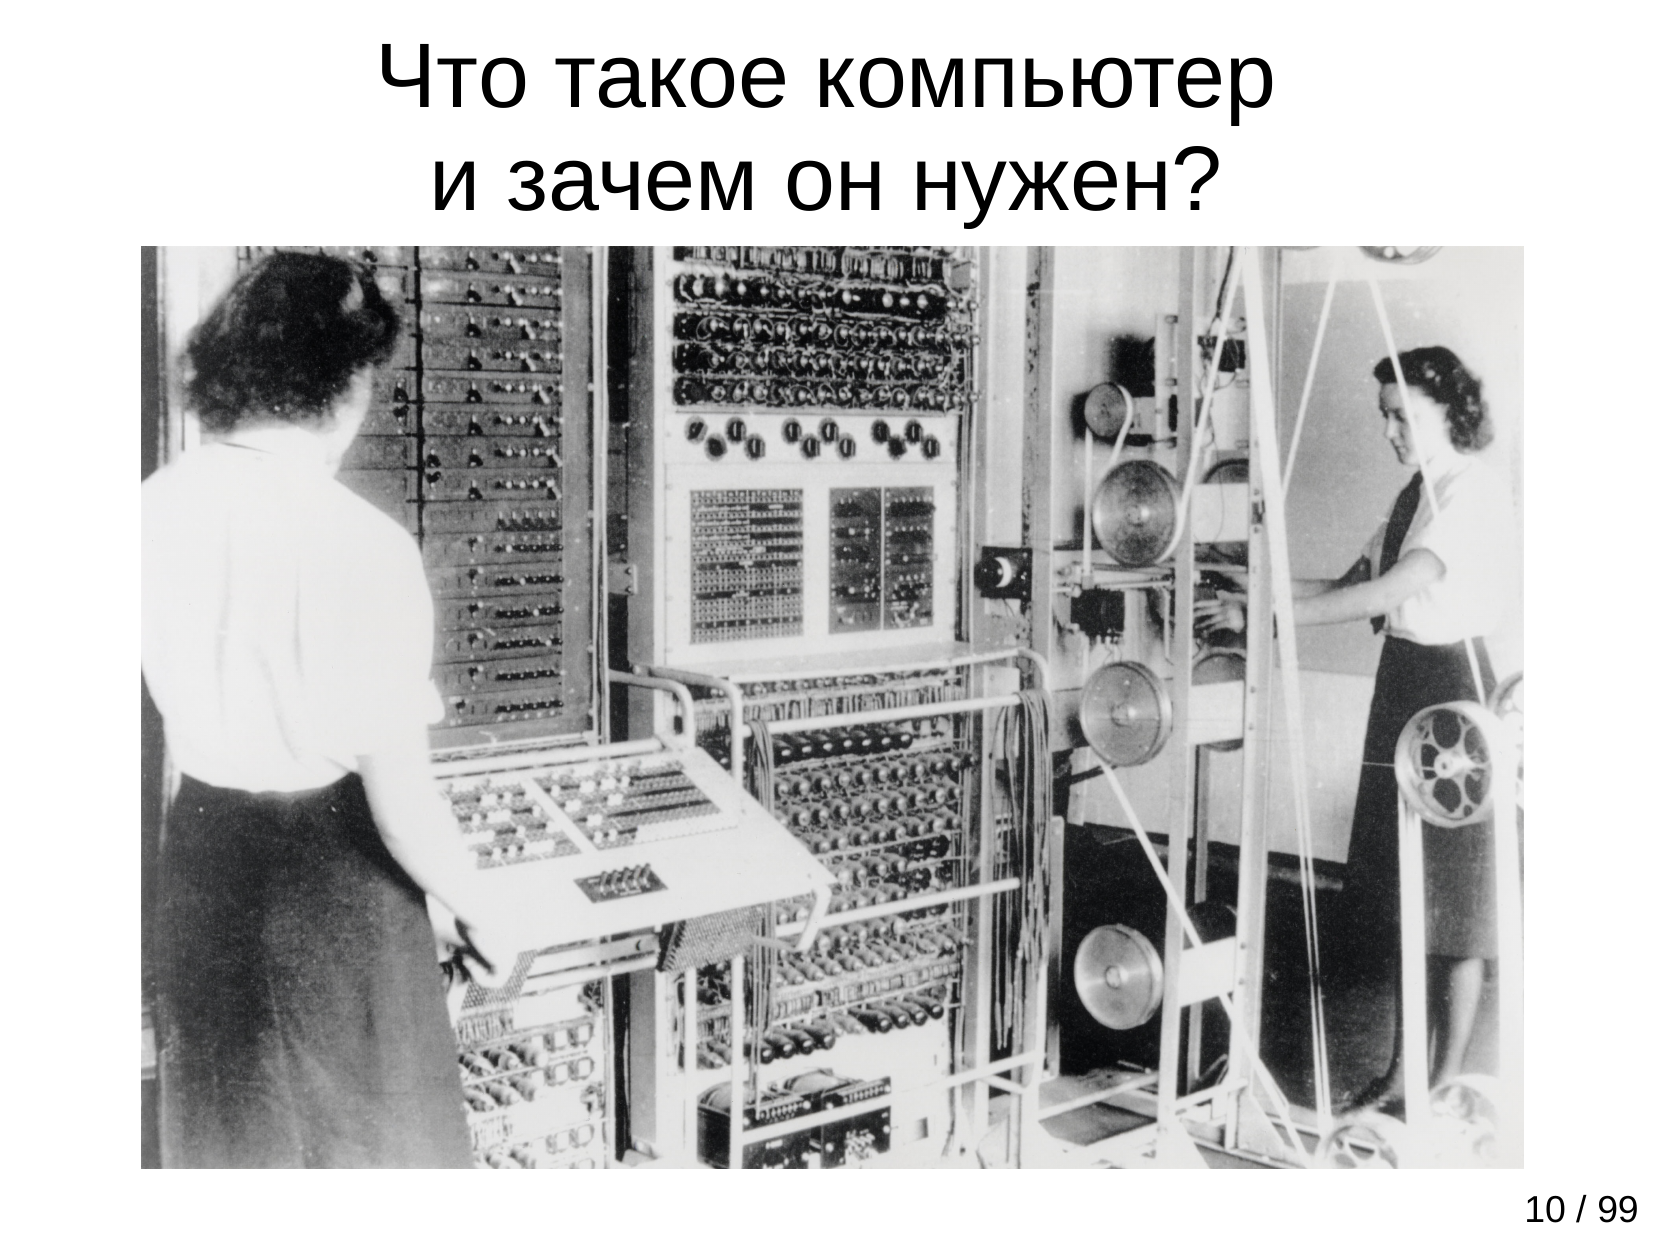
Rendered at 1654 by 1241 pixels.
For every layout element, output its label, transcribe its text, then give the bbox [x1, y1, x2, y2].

picture [141, 246, 1524, 1169]
title Что такое компьютер и зачем он нужен? [82, 23, 1571, 231]
text_box <number> / 99 [1380, 1181, 1654, 1238]
